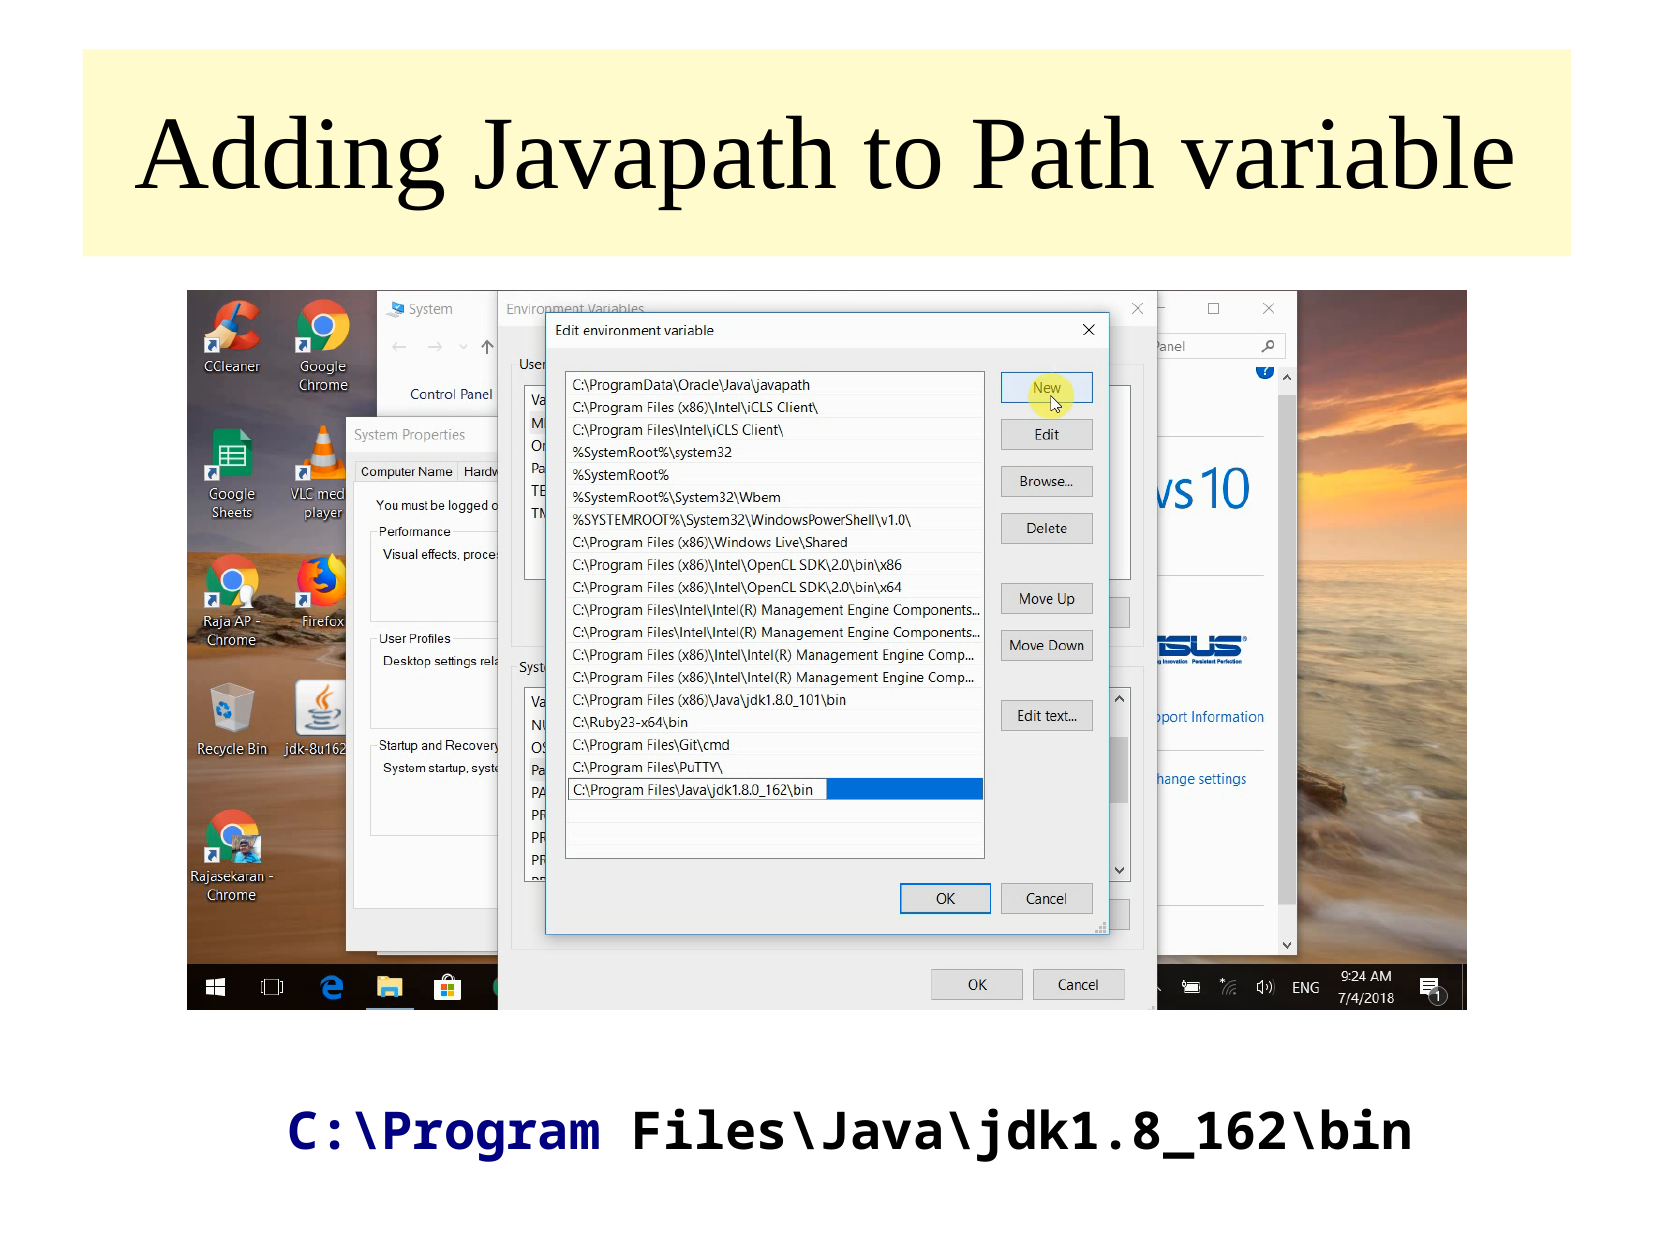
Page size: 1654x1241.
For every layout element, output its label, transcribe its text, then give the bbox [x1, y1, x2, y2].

title C:\Program Files\Java\jdk1.8_162\bin [106, 1065, 1595, 1193]
picture [187, 290, 1467, 1010]
title Adding Javapath to Path variable [82, 49, 1571, 257]
